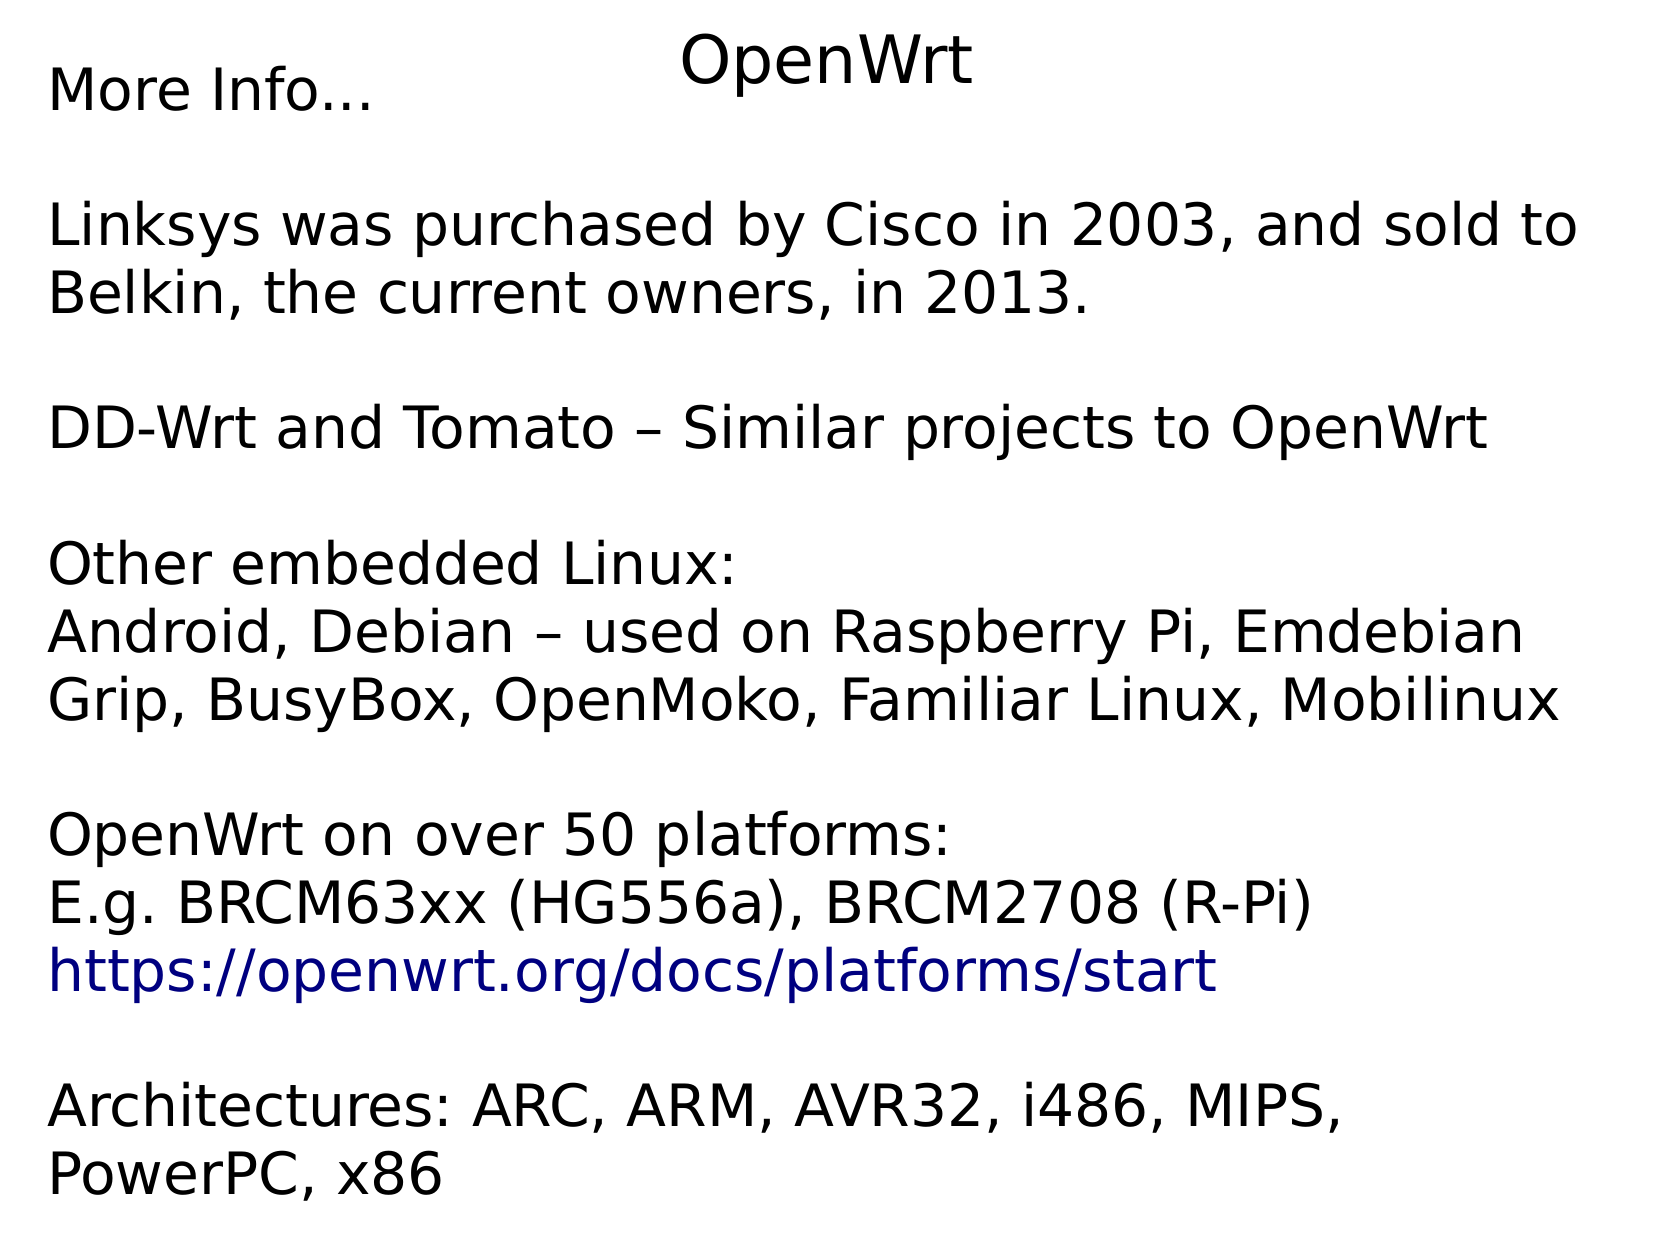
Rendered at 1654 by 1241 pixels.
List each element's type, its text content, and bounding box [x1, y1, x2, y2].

title OpenWrt [82, 21, 1571, 56]
subtitle More Info... Linksys was purchased by Cisco in 2003, and sold to Belkin, the current owners, in 2013. DD-Wrt and Tomato – Similar projects to OpenWrt Other embedded Linux: Android, Debian – used on Raspberry Pi, Emdebian Grip, BusyBox, OpenMoko, Familiar Linux, Mobilinux OpenWrt on over 50 platforms: E.g. BRCM63xx (HG556a), BRCM2708 (R-Pi)https://openwrt.org/docs/platforms/start Architectures: ARC, ARM, AVR32, i486, MIPS, PowerPC, x86 [47, 56, 1607, 1208]
